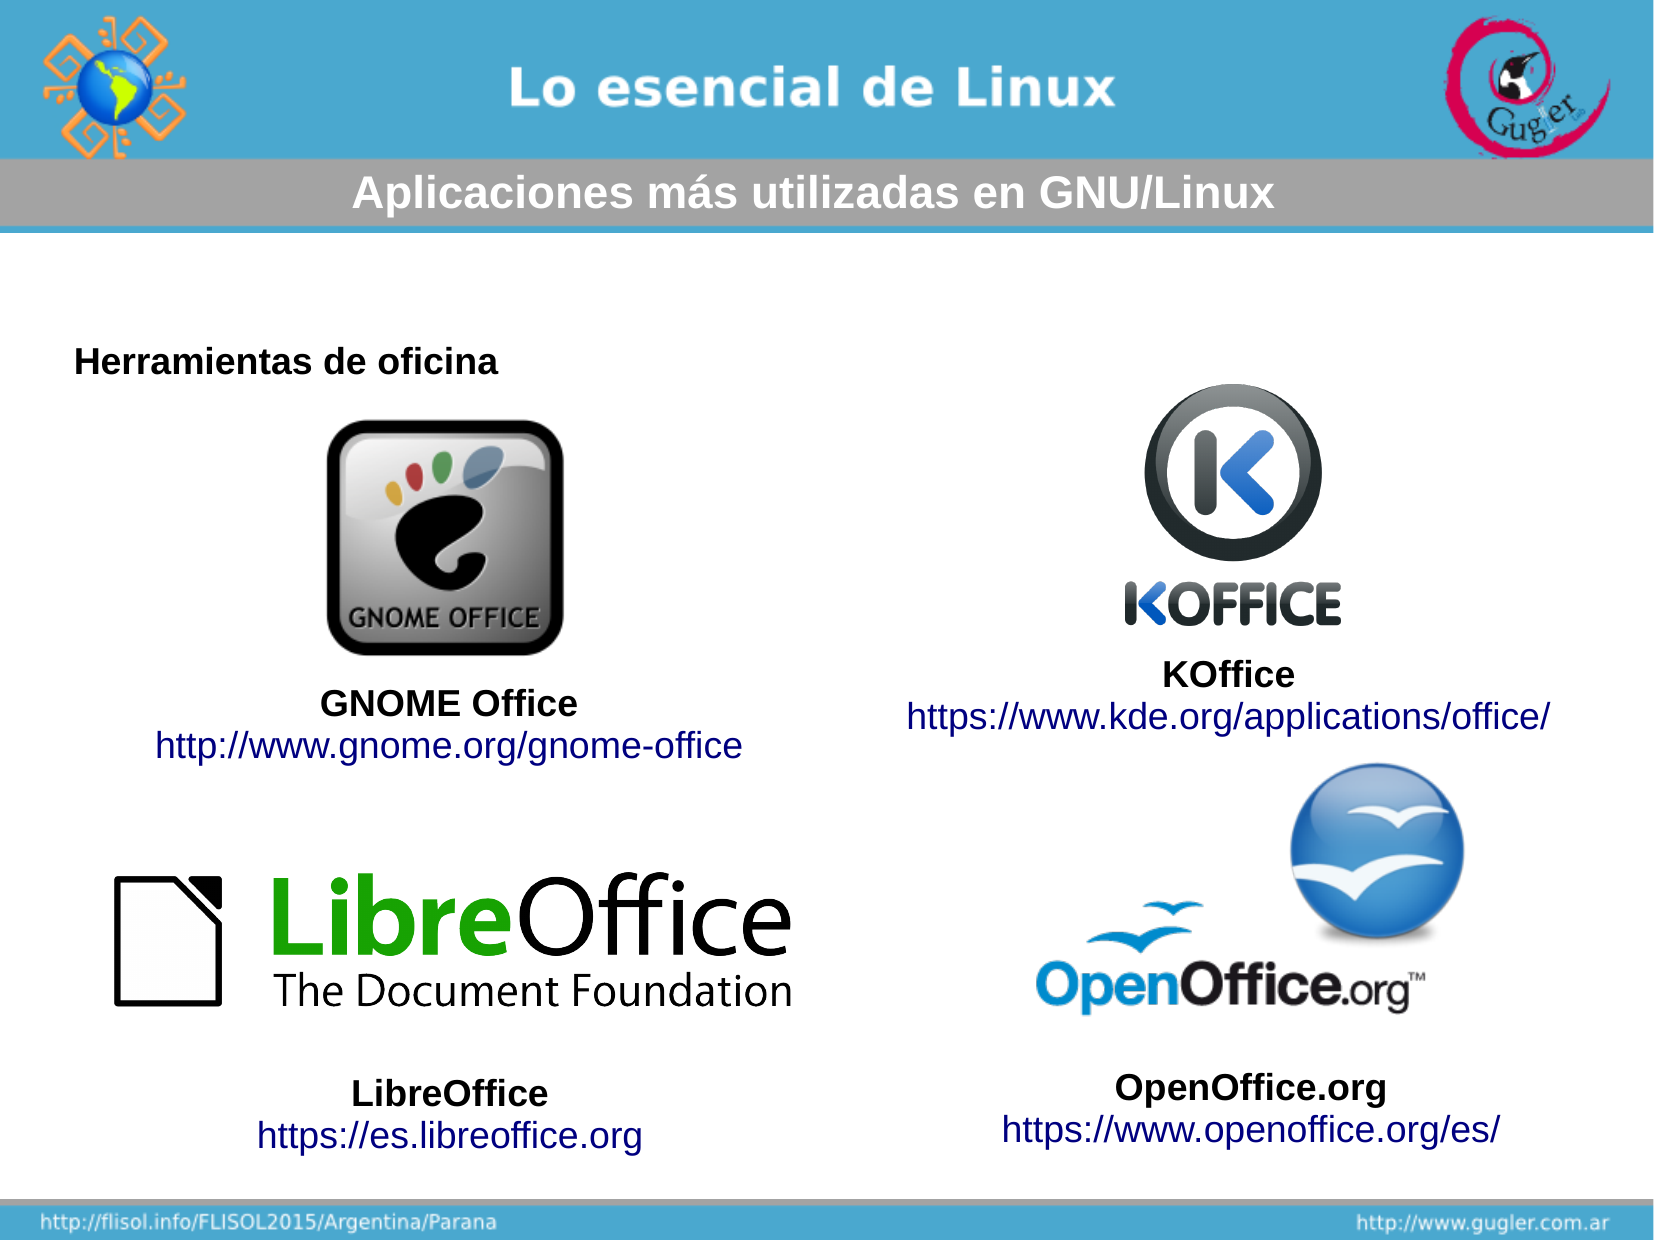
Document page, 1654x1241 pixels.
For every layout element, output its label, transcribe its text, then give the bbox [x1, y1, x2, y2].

picture [0, 1199, 1654, 1240]
picture [59, 814, 843, 1065]
text_box OpenOffice.org https://www.openoffice.org/es/ [986, 1059, 1513, 1159]
text_box Aplicaciones más utilizadas en GNU/Linux [336, 159, 1294, 226]
picture [1019, 749, 1477, 1052]
picture [1125, 384, 1341, 626]
text_box KOffice https://www.kde.org/applications/office/ [891, 645, 1564, 745]
text_box GNOME Office http://www.gnome.org/gnome-office [140, 675, 756, 775]
picture [274, 371, 619, 712]
text_box LibreOffice https://es.libreoffice.org [242, 1065, 659, 1165]
picture [0, 0, 1654, 234]
text_box Herramientas de oficina [59, 332, 1630, 390]
